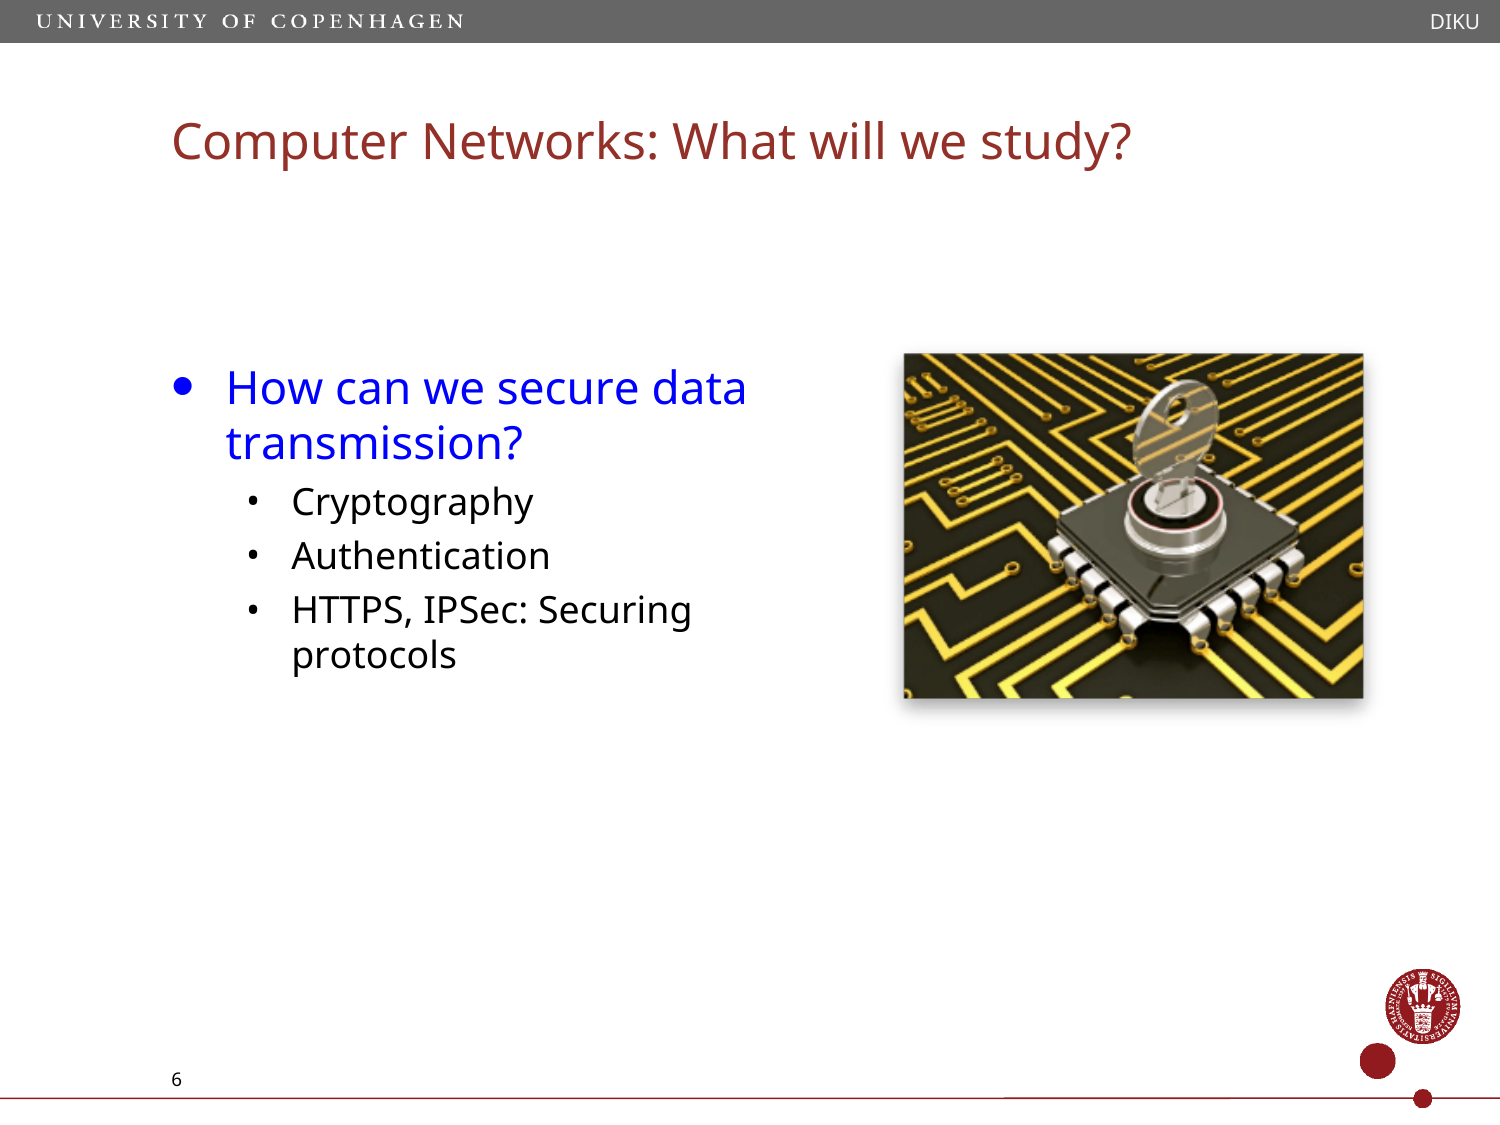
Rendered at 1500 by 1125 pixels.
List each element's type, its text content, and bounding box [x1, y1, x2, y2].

text_box How can we secure data transmission? Cryptography Authentication HTTPS, IPSec: Securing protocols [171, 225, 833, 900]
picture [0, 910, 1500, 1122]
text_box <number> [171, 1067, 522, 1092]
text_box DIKU [469, 0, 1495, 43]
picture [868, 326, 1400, 744]
text_box Computer Networks: What will we study? [171, 75, 1329, 171]
